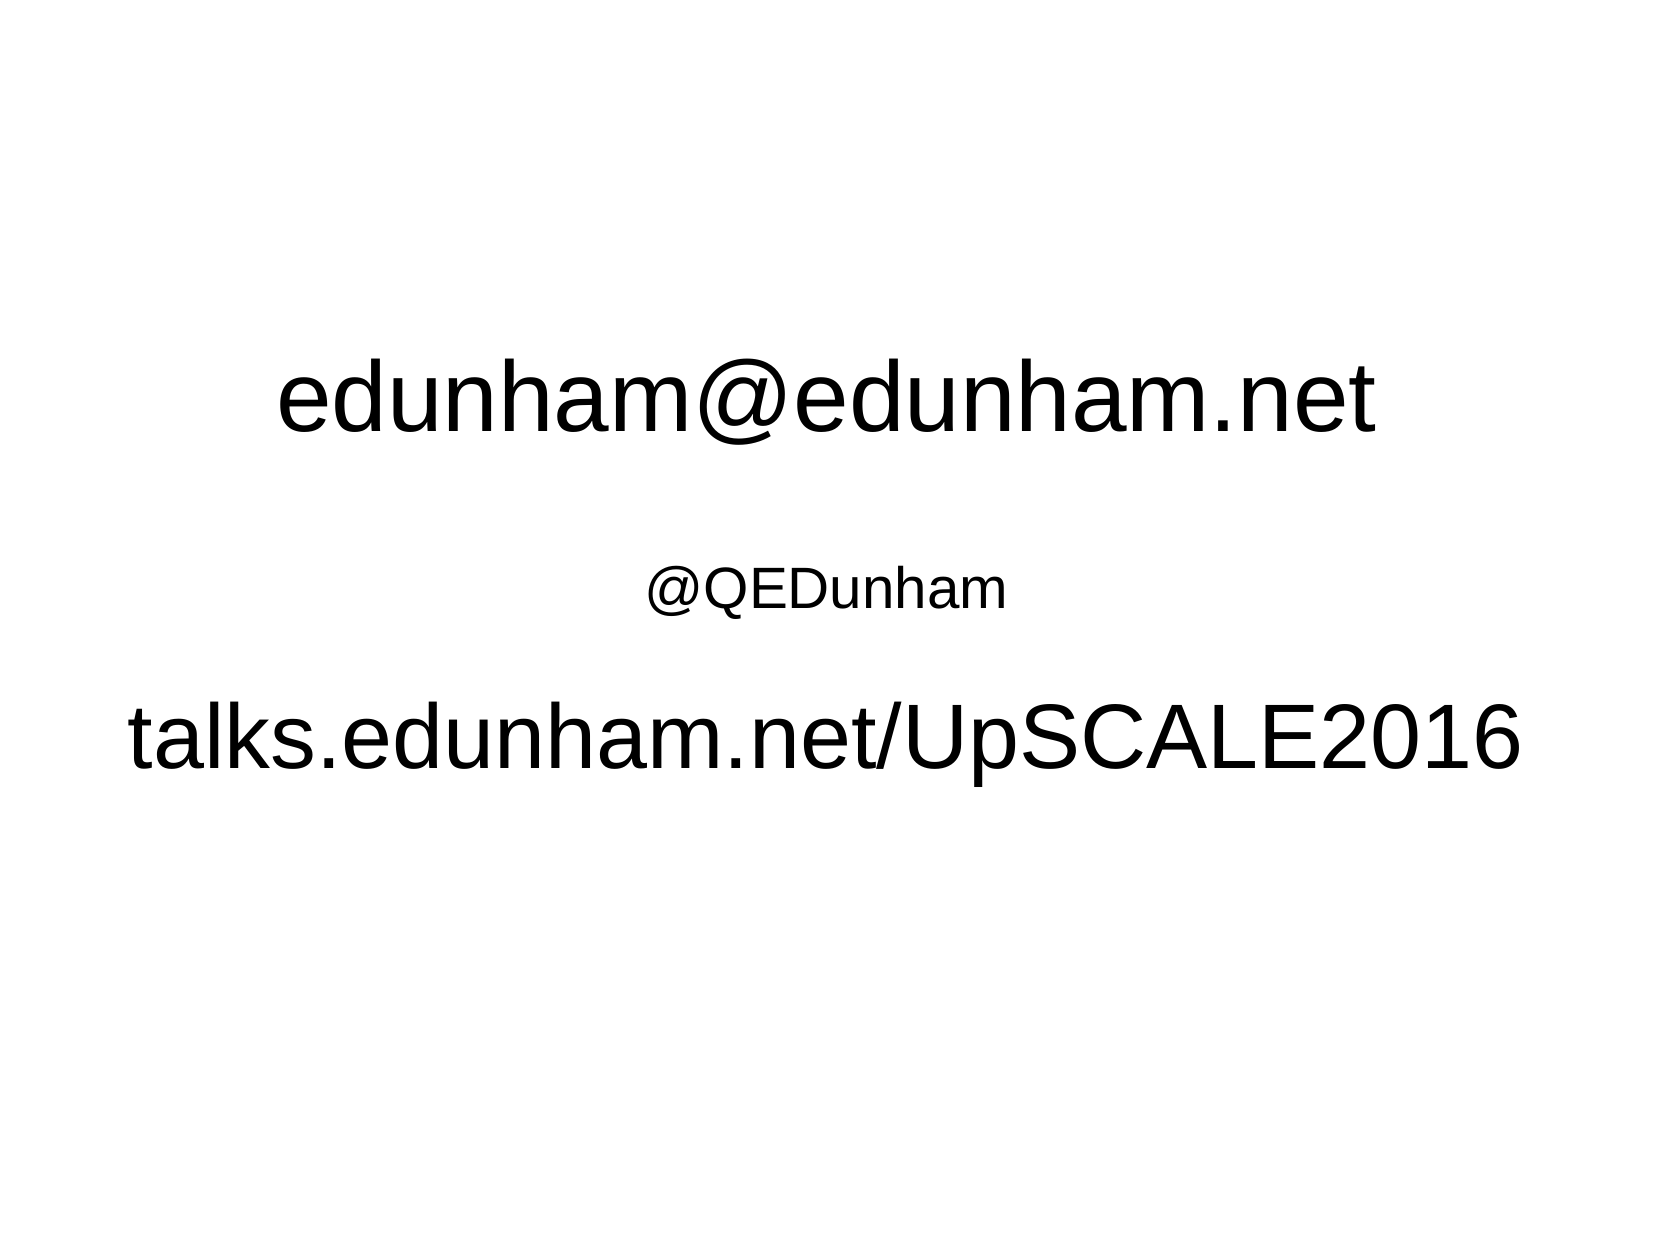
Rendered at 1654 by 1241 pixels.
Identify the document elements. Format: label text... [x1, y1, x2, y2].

title edunham@edunham.net @QEDunham talks.edunham.net/UpSCALE2016 [82, 49, 1571, 1081]
